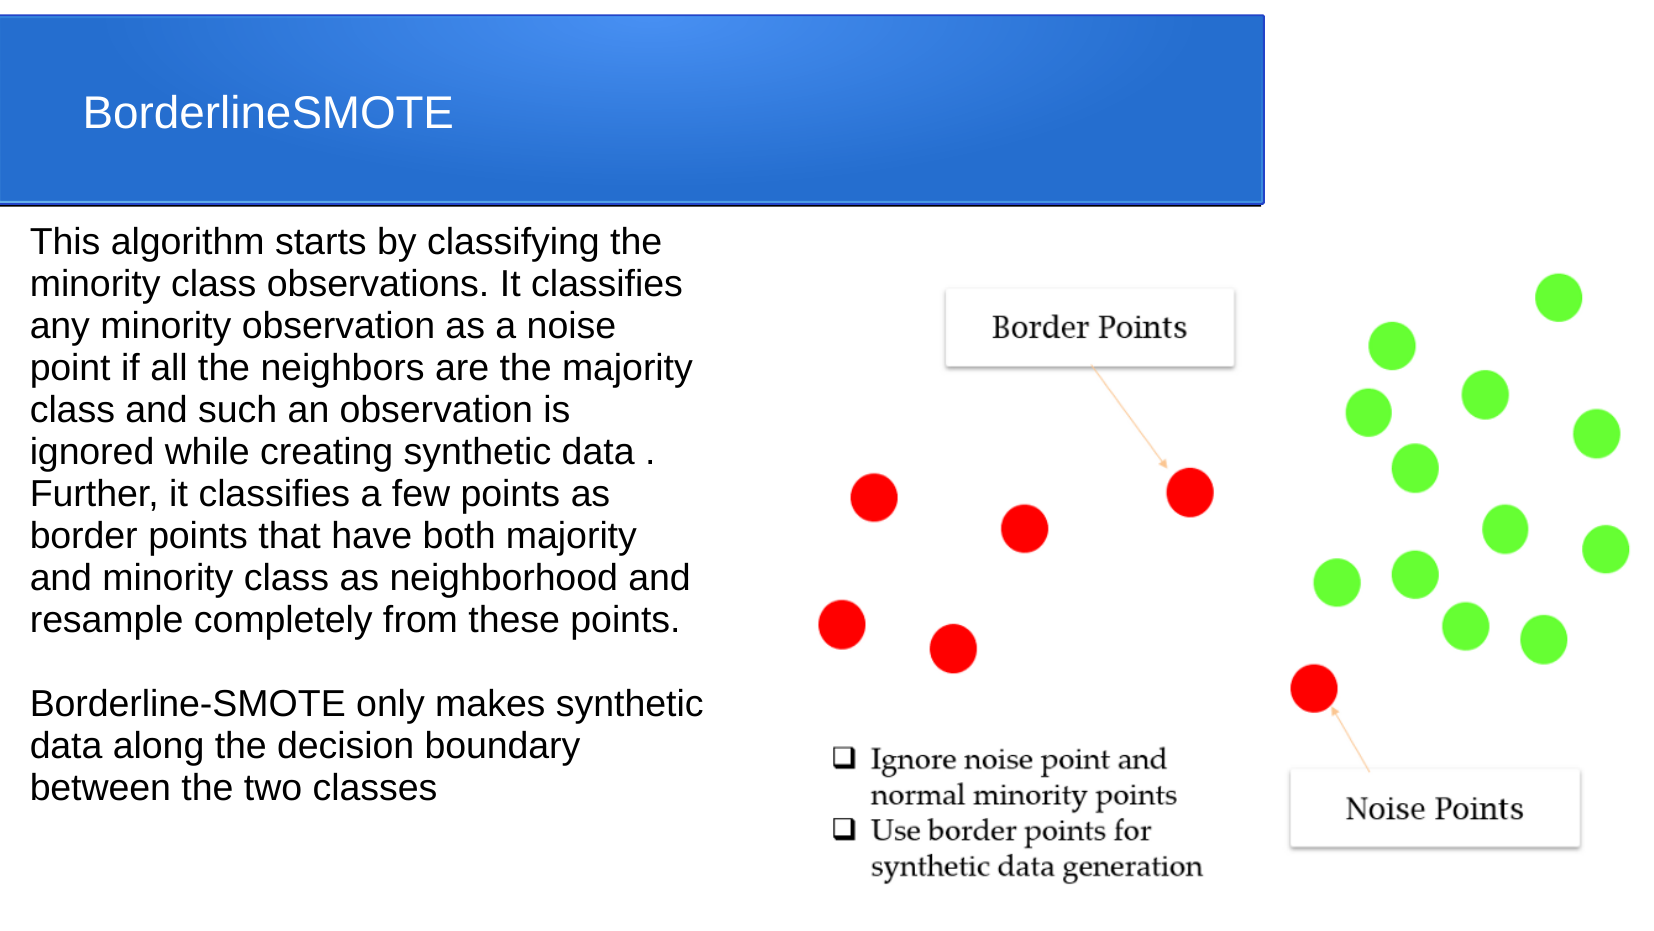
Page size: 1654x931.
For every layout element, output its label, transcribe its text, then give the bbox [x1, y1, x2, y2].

picture [784, 254, 1649, 886]
text_box This algorithm starts by classifying the minority class observations. It classifies any minority observation as a noise point if all the neighbors are the majority class and such an observation is ignored while creating synthetic data . Further, it classifies a few points as border points that have both majority and minority class as neighborhood and resample completely from these points. Borderline-SMOTE only makes synthetic data along the decision boundary between the two classes [15, 213, 721, 901]
title BorderlineSMOTE [82, 35, 1235, 190]
